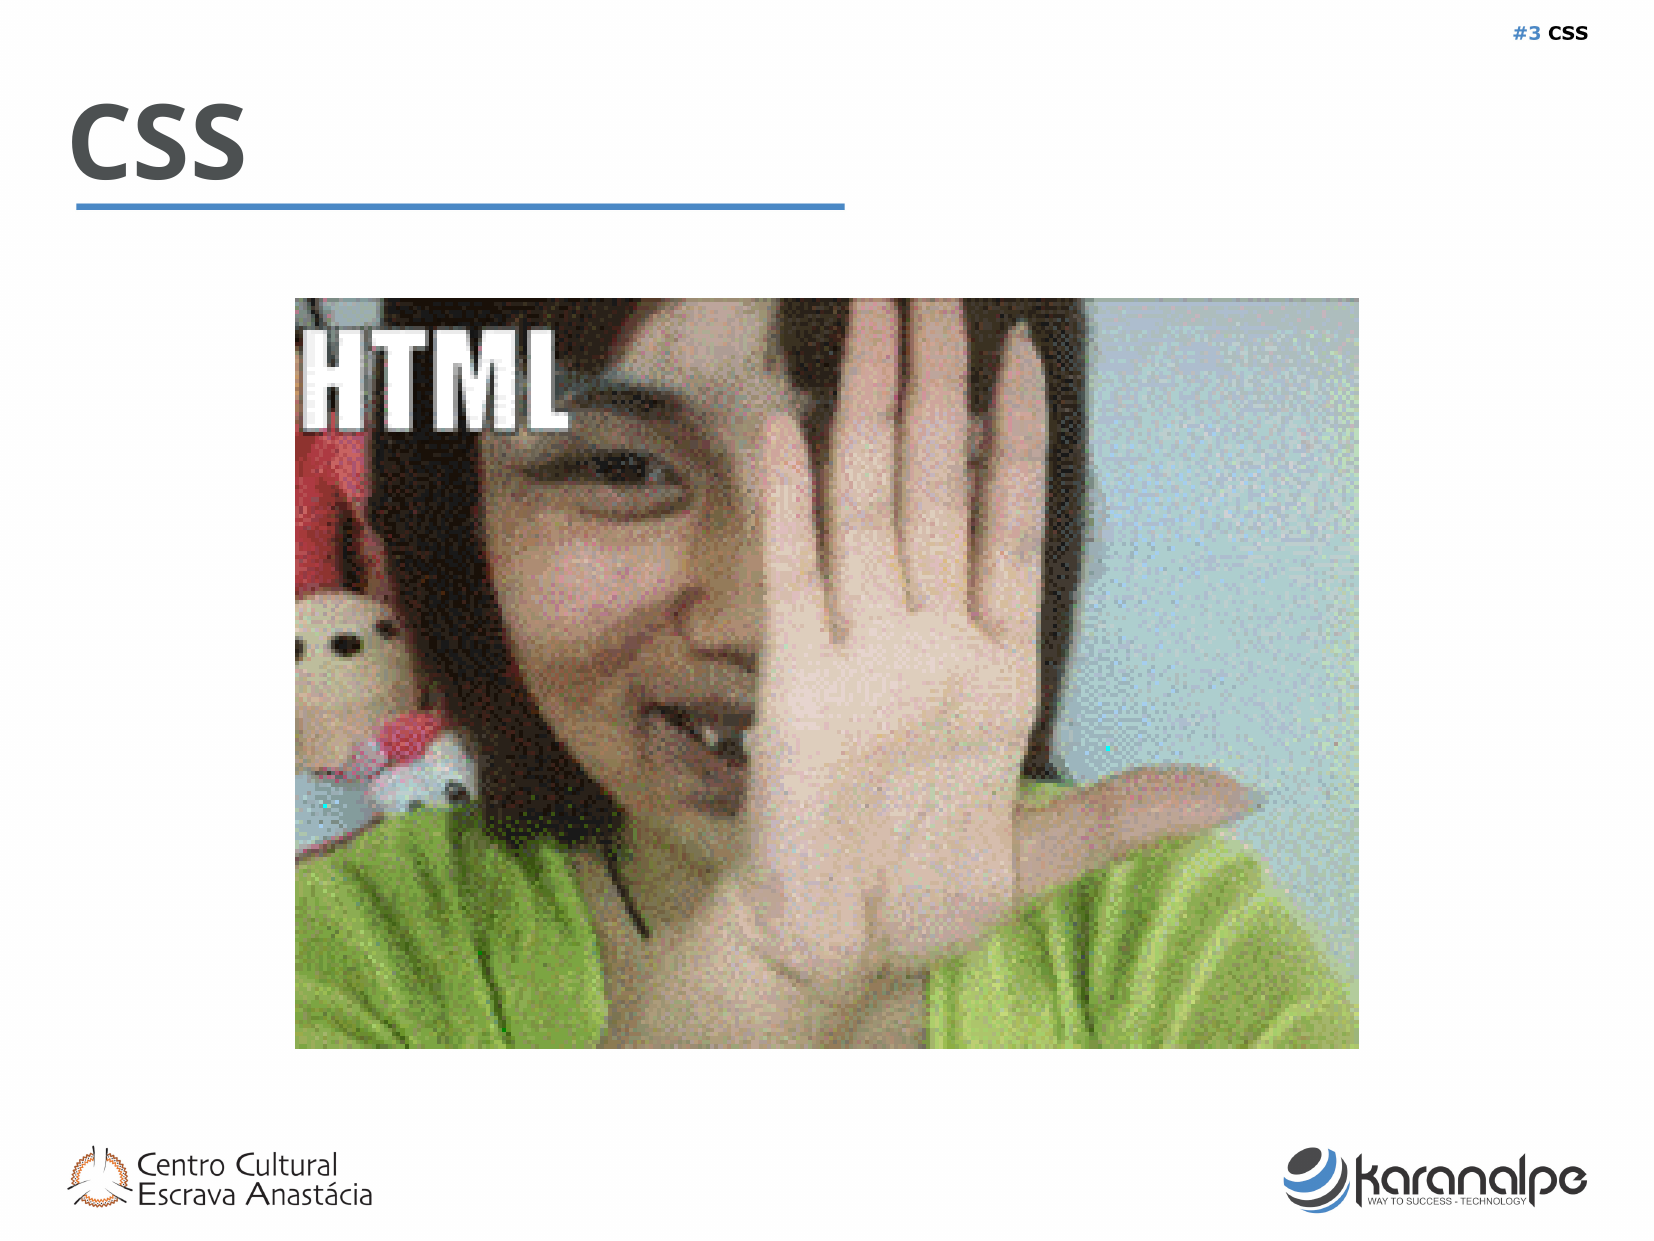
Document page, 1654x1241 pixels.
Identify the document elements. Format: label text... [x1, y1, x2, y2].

title CSS [66, 35, 1555, 243]
picture [0, 0, 1654, 1241]
